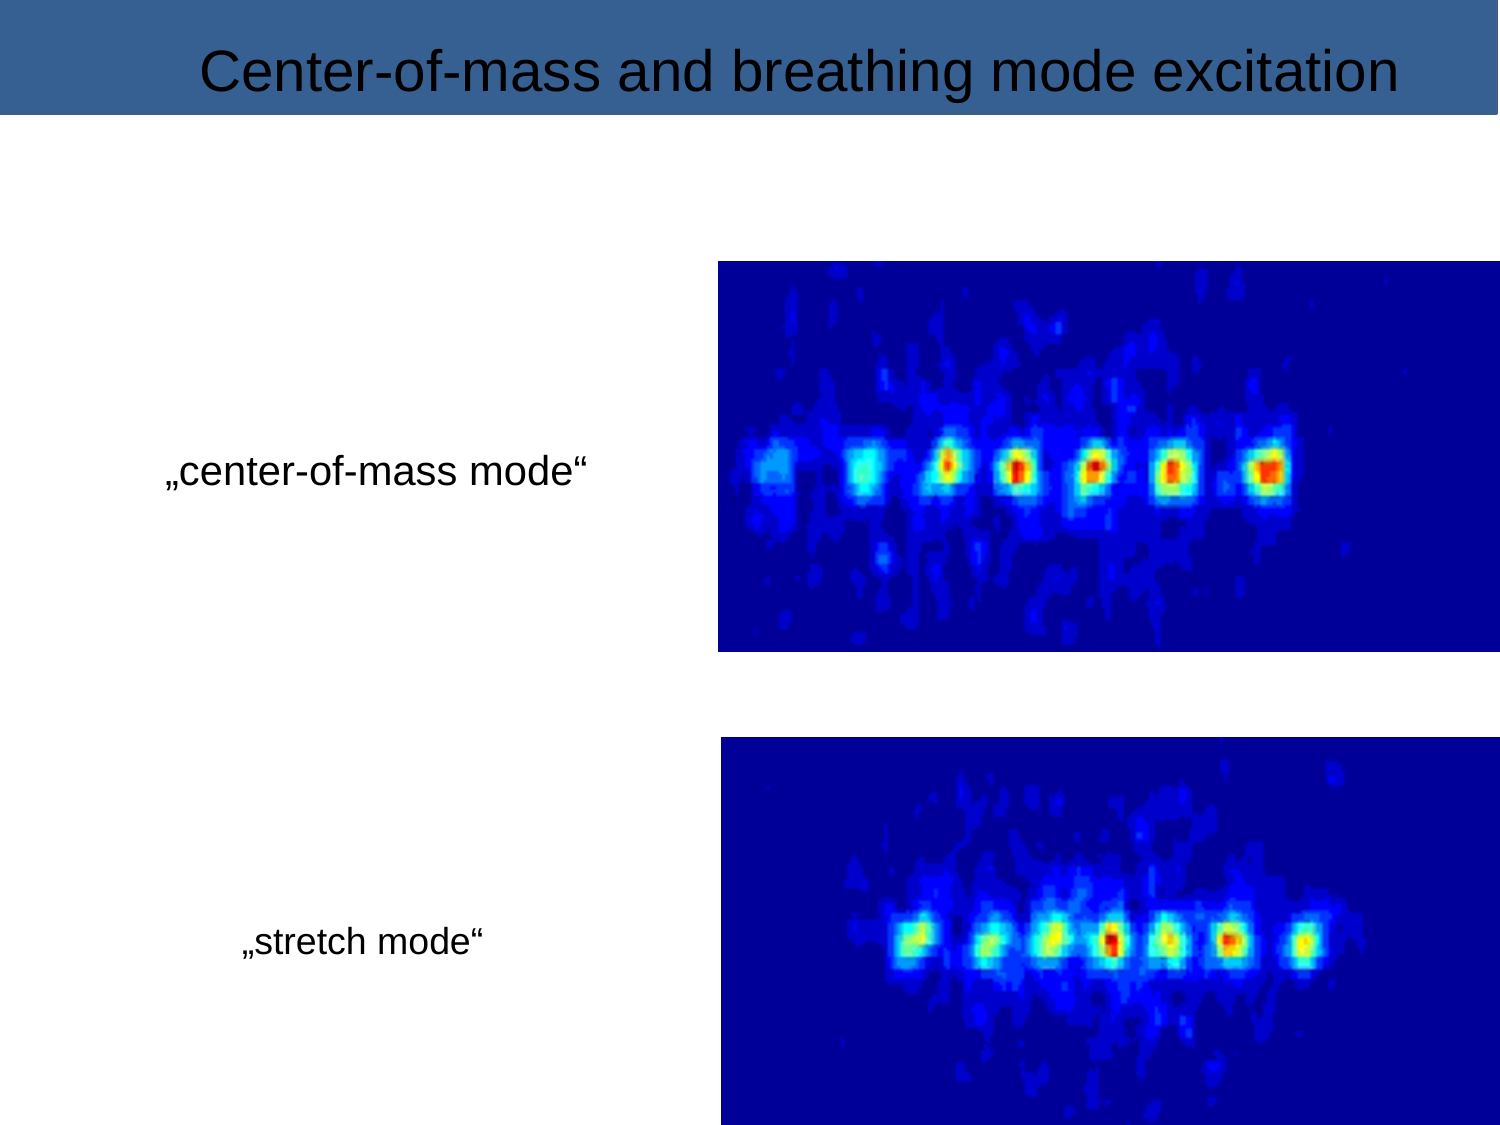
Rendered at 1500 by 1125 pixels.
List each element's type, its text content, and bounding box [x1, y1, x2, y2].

text_box „center-of-mass mode“ [150, 435, 603, 502]
picture [718, 261, 1500, 652]
text_box „stretch mode“ [227, 909, 499, 970]
picture [721, 737, 1500, 1125]
text_box Center-of-mass and breathing mode excitation [184, 25, 1417, 111]
